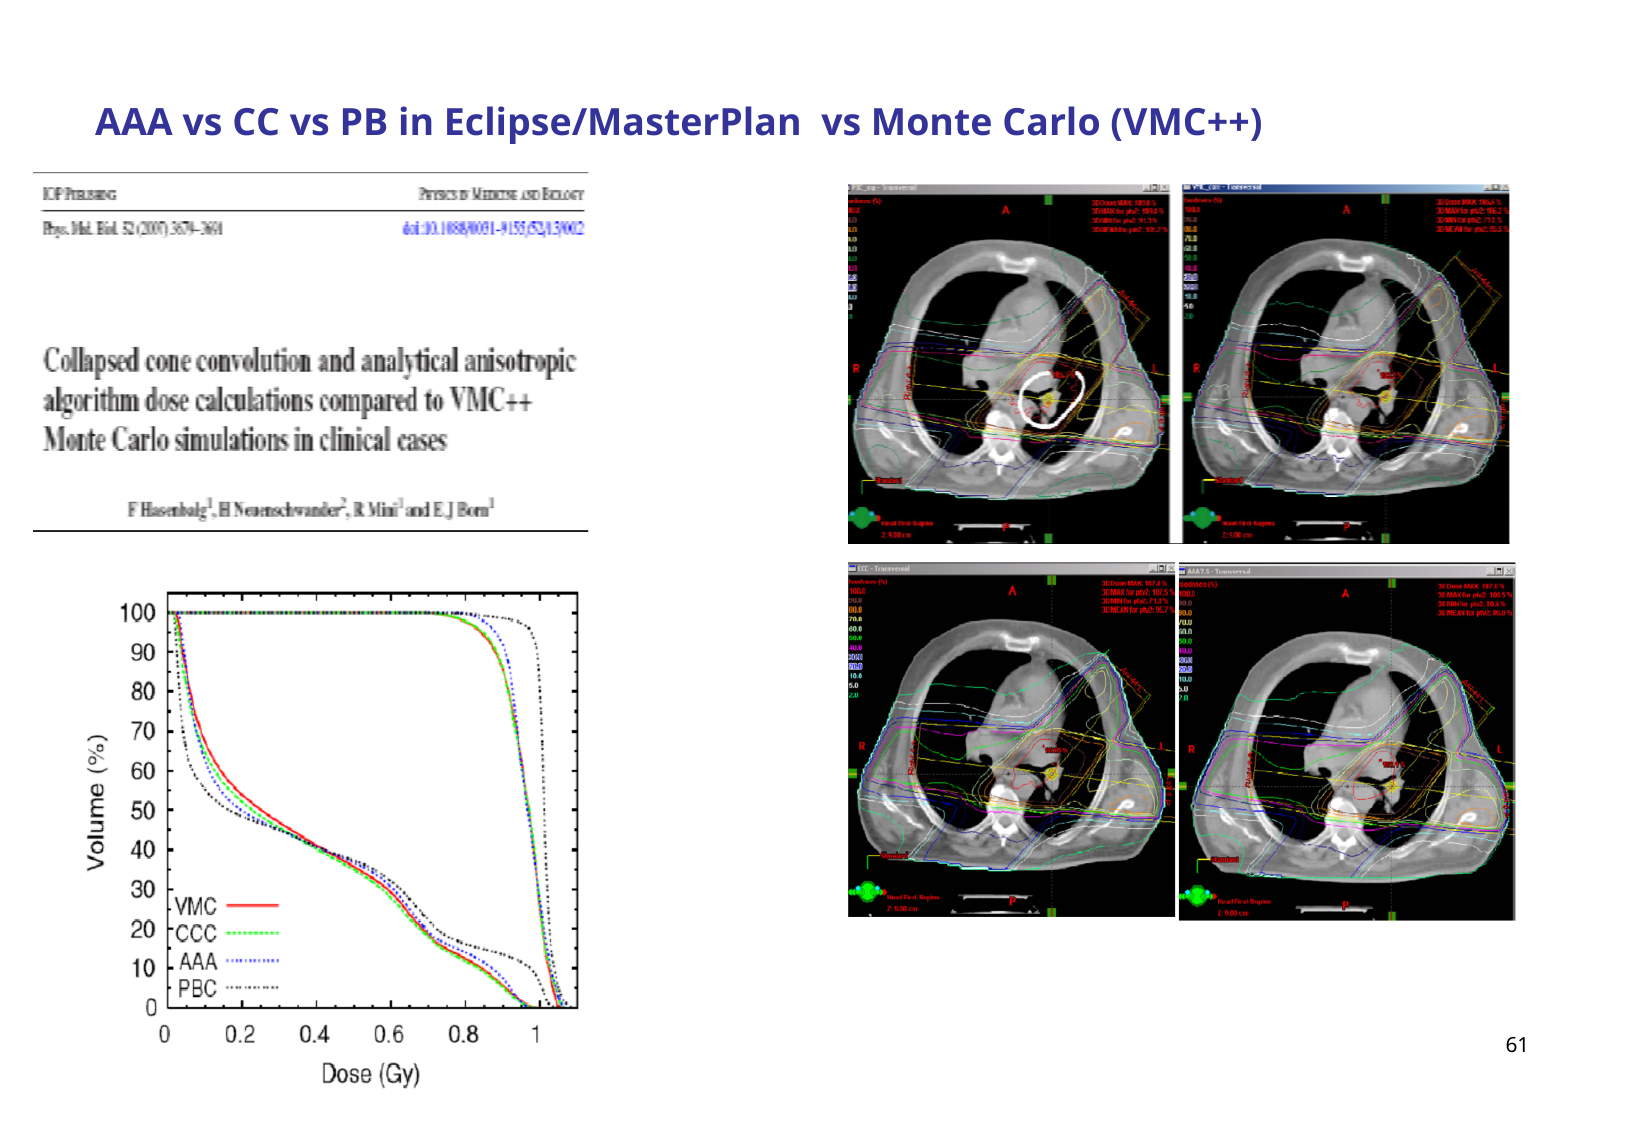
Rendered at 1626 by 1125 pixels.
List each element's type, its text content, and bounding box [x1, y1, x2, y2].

picture [848, 184, 1510, 544]
text_box AAA vs CC vs PB in Eclipse/MasterPlan vs Monte Carlo (VMC++) [80, 90, 1475, 151]
picture [1178, 562, 1516, 921]
picture [80, 574, 590, 1094]
picture [848, 562, 1176, 917]
picture [33, 172, 589, 532]
